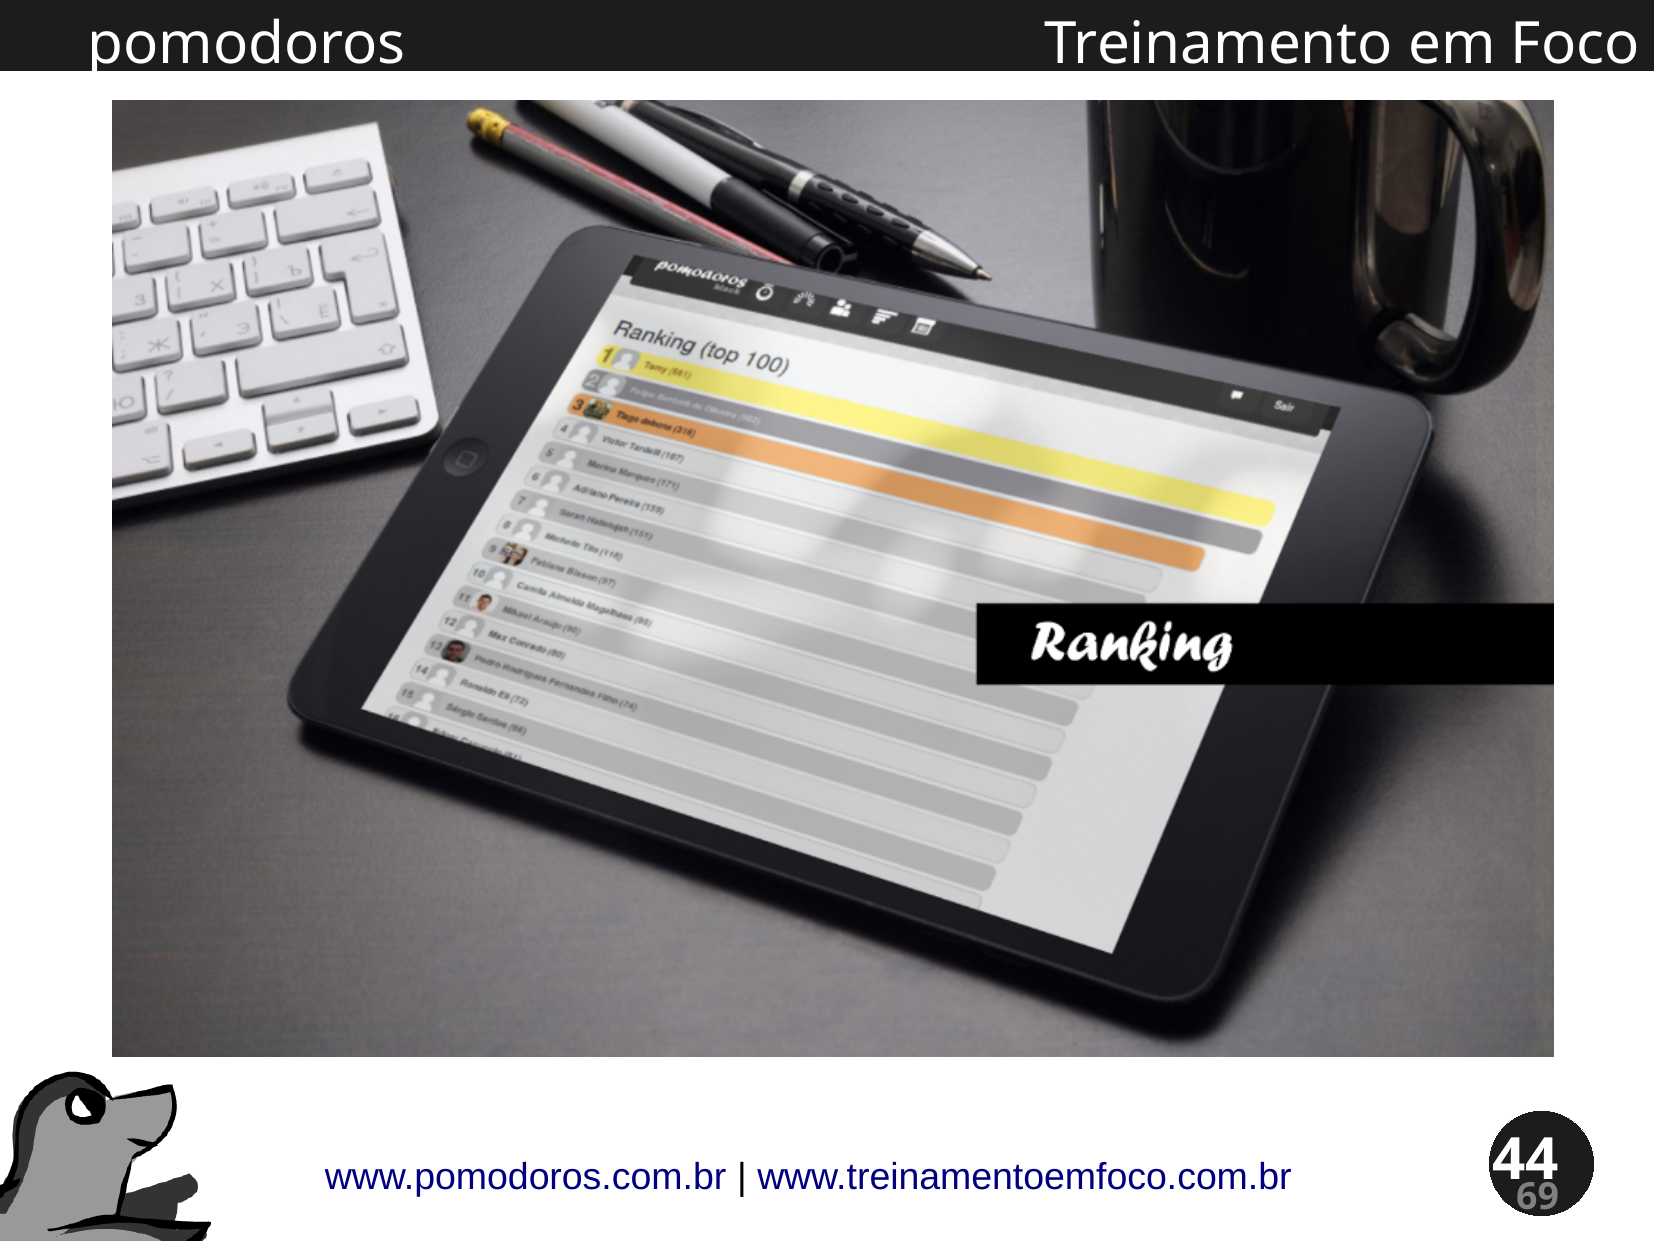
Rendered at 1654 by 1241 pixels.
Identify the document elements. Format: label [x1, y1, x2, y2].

picture [0, 100, 1554, 1241]
